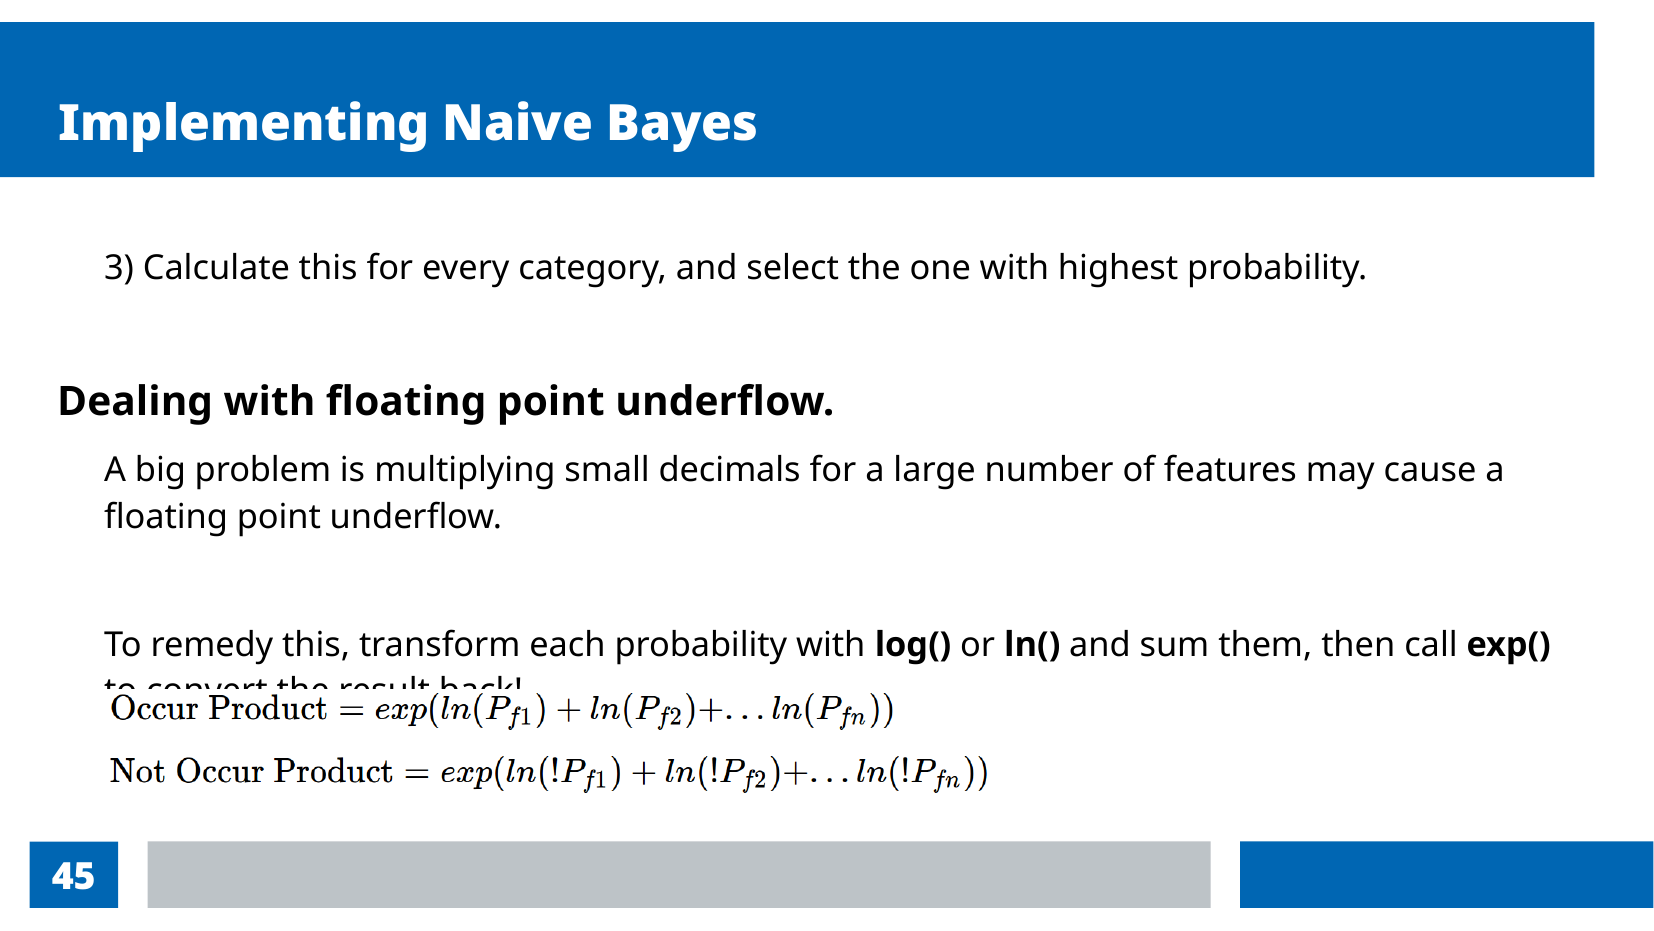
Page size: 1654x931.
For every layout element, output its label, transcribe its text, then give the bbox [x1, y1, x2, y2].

list 3) Calculate this for every category, and select the one with highest probability. Dealing with floating point underflow. A big problem is multiplying small decimals for a large number of features may cause a floating point underflow. To remedy this, transform each probability with log() or ln() and sum them, then call exp() to convert the result back! [56, 243, 1563, 820]
title Implementing Naive Bayes [59, 44, 1595, 156]
picture [105, 689, 994, 798]
